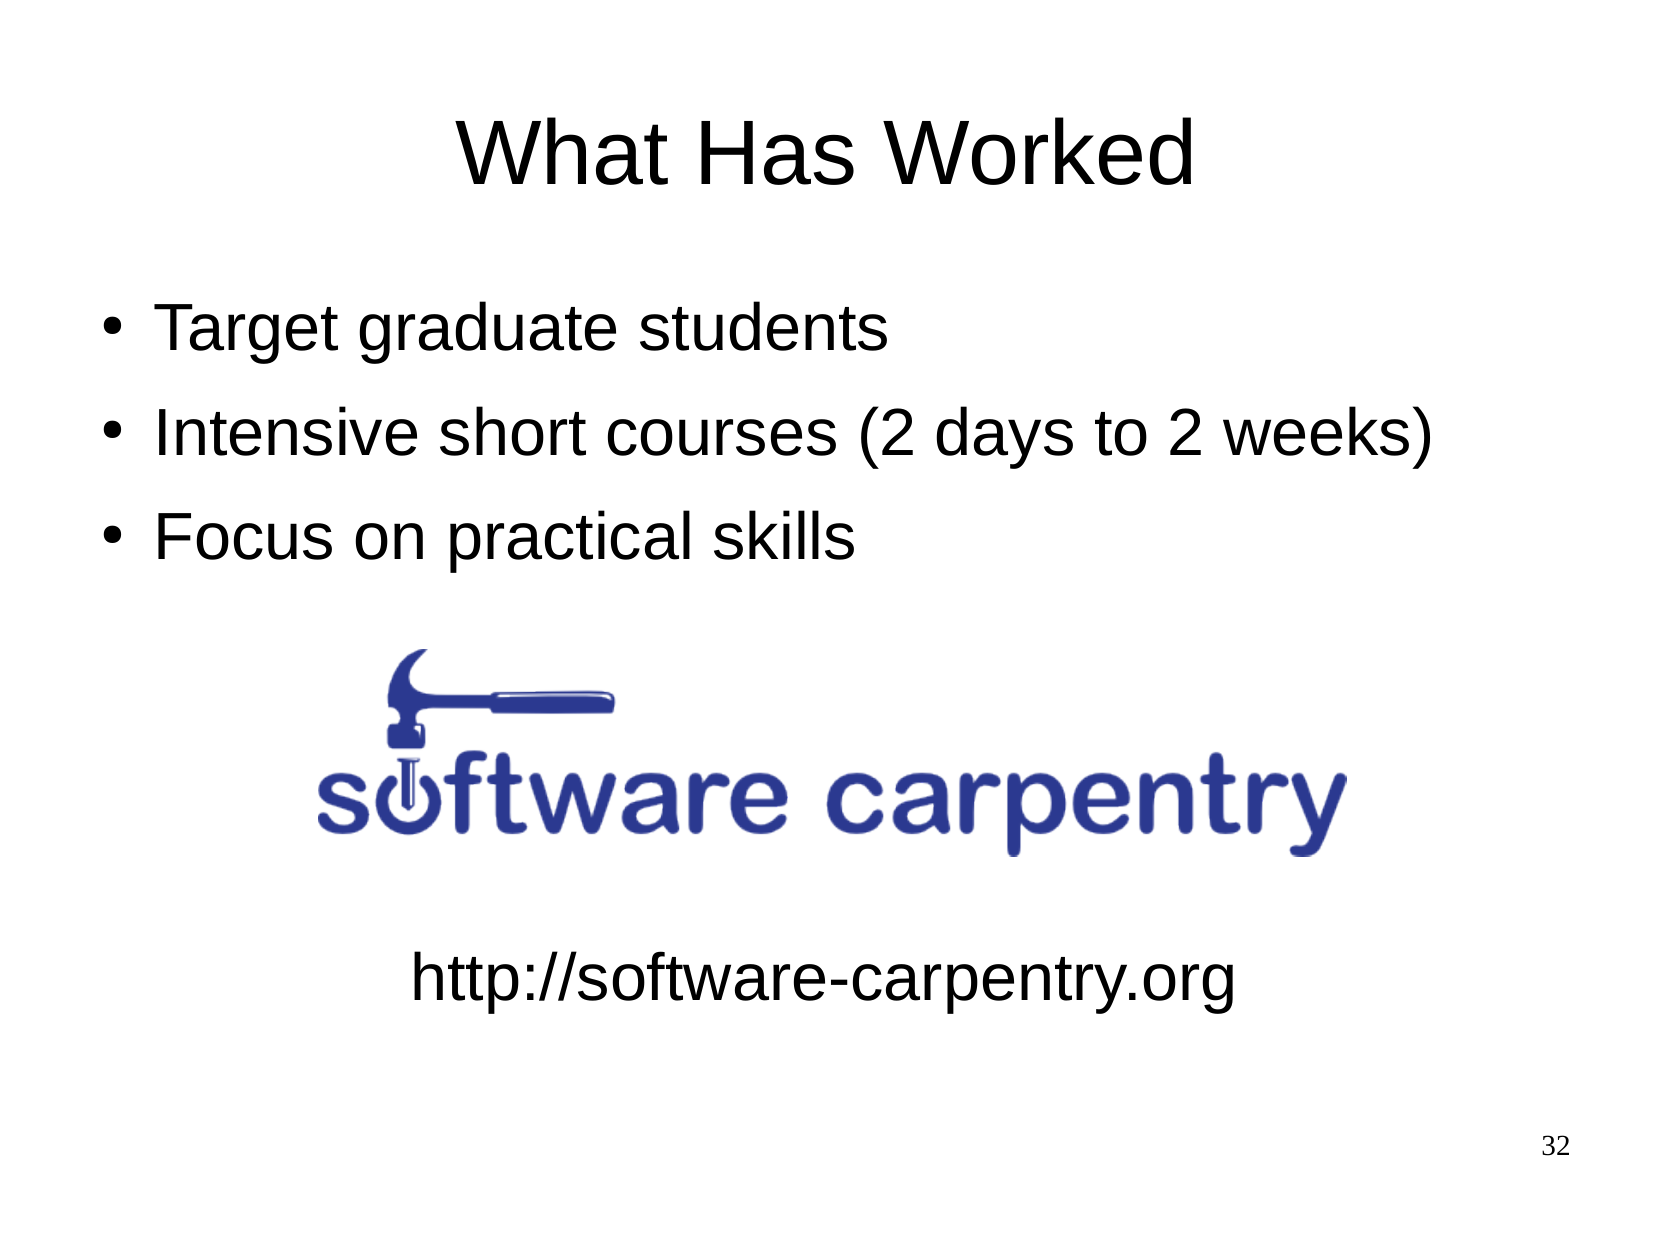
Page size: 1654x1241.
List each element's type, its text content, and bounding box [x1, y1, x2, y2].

text_box http://software-carpentry.org [395, 933, 1255, 1023]
list Target graduate students Intensive short courses (2 days to 2 weeks) Focus on practical skills [82, 290, 1538, 1010]
picture [318, 649, 1347, 857]
title What Has Worked [82, 49, 1571, 257]
